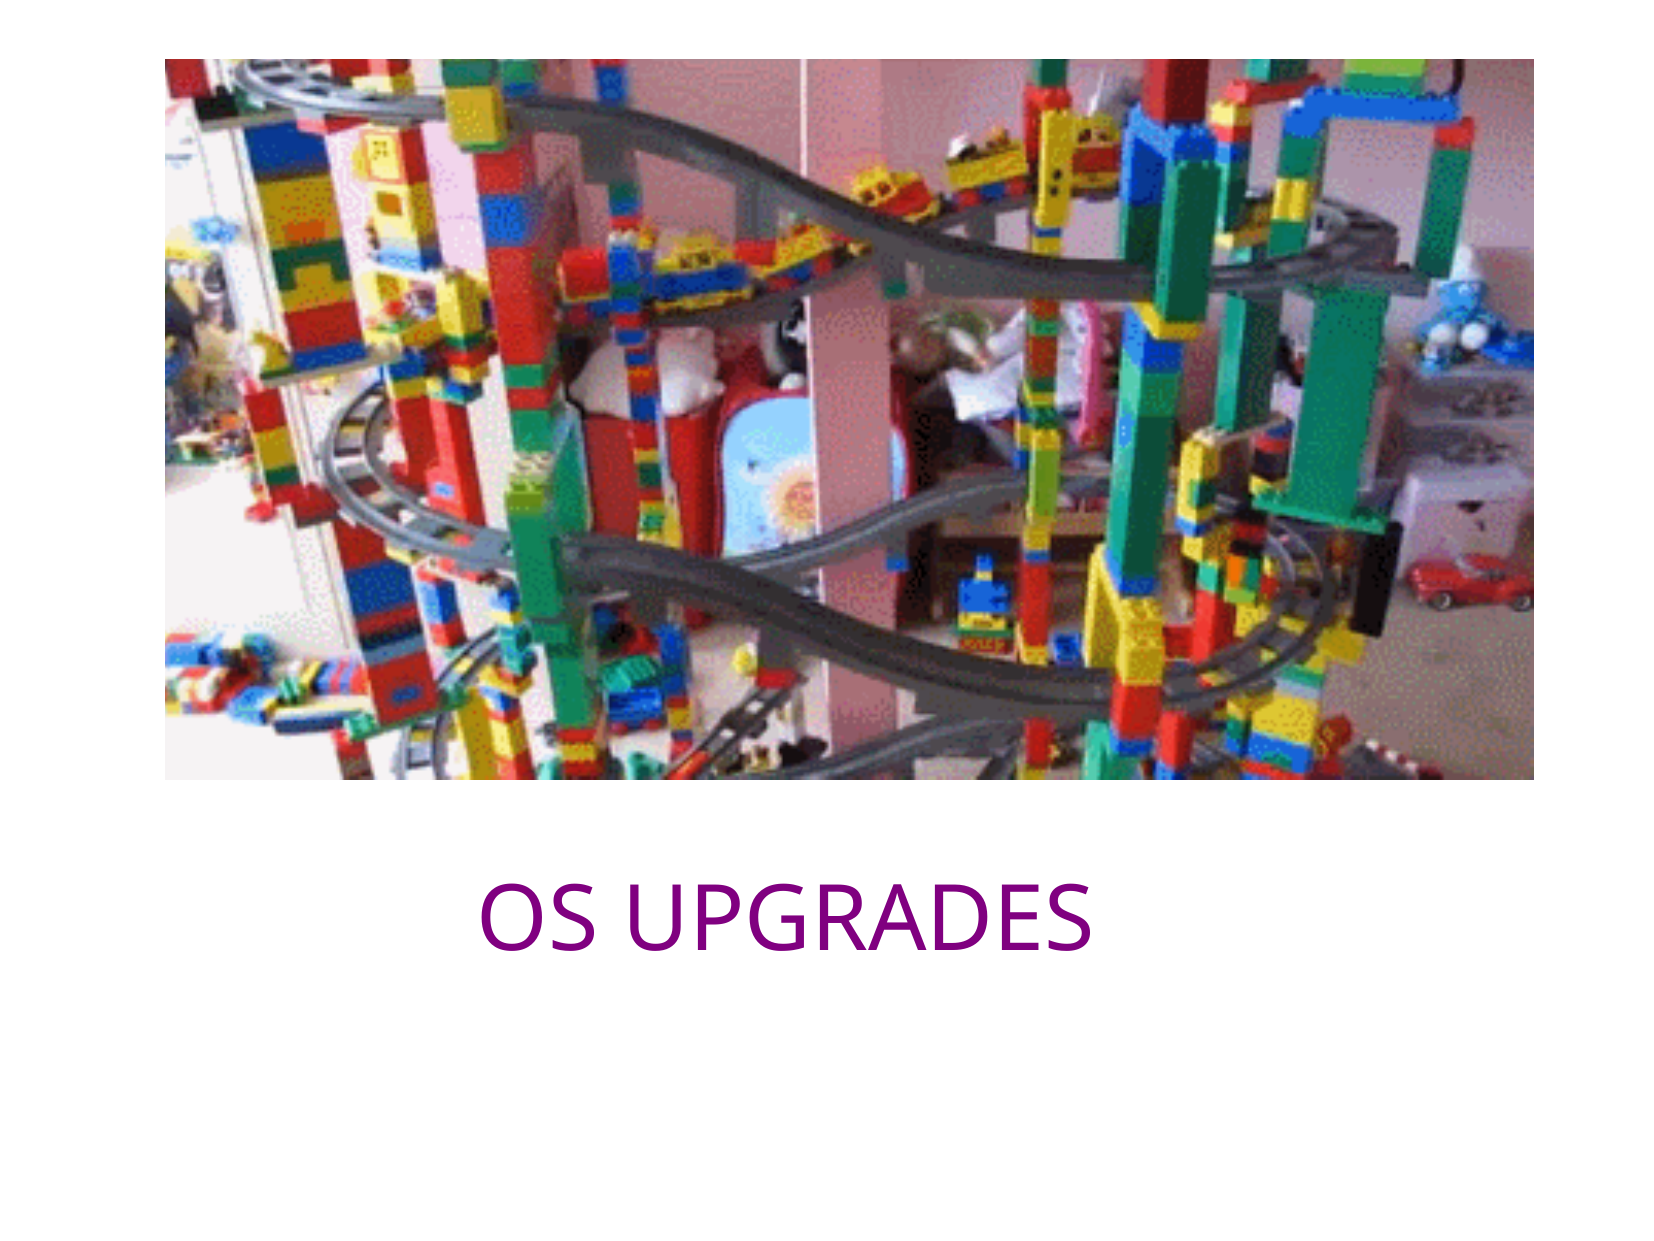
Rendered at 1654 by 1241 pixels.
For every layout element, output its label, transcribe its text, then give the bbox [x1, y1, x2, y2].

subtitle OS UPGRADES [42, 435, 1531, 1241]
picture [165, 59, 1534, 781]
